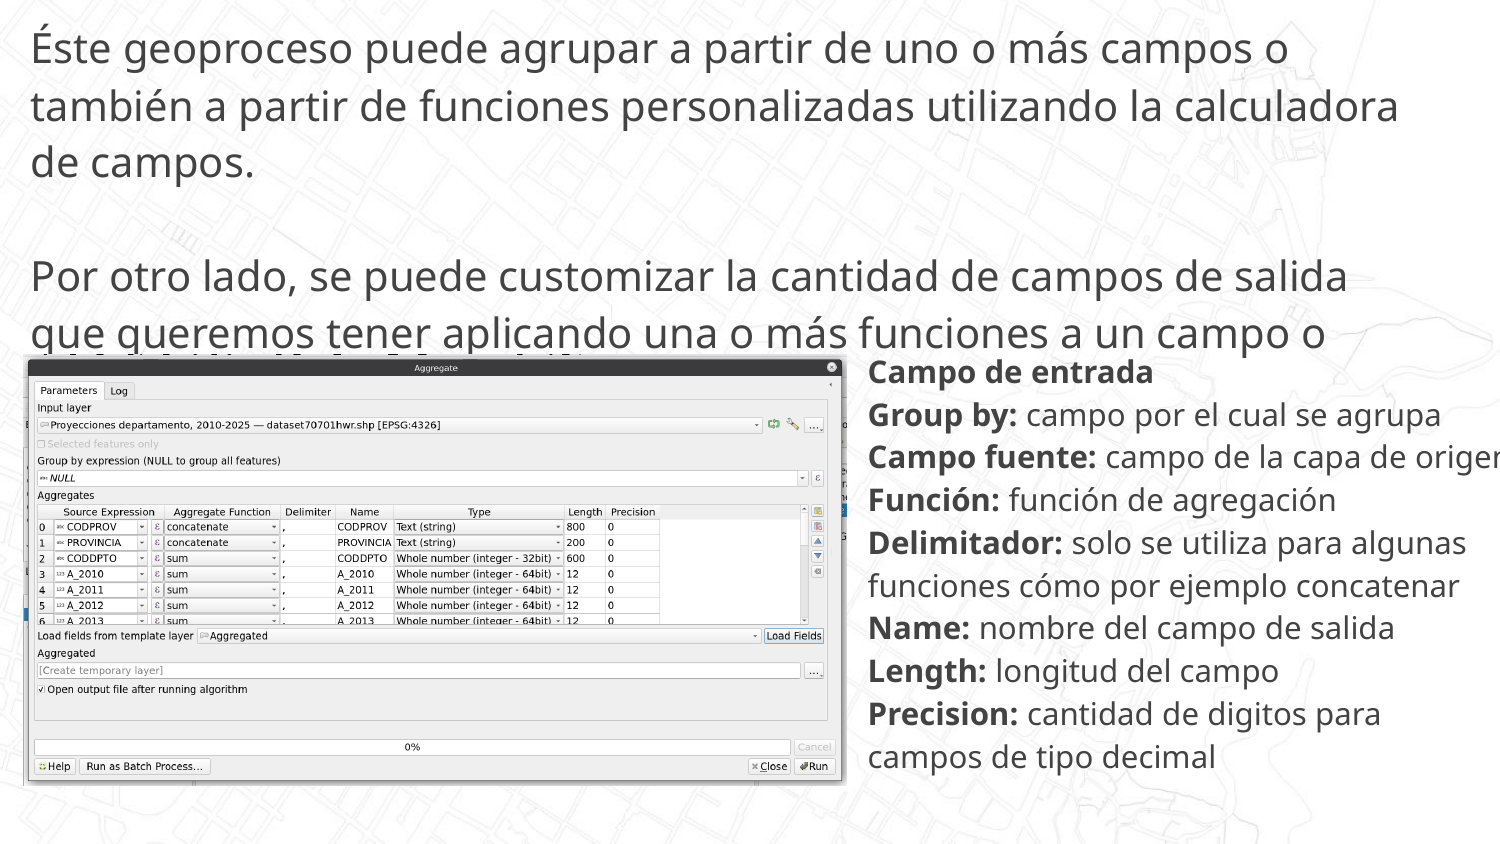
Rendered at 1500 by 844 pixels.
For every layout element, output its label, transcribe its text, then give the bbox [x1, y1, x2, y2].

picture [0, 0, 1500, 844]
text_box Campo de entrada Group by: campo por el cual se agrupa Campo fuente: campo de la capa de origen Función: función de agregación Delimitador: solo se utiliza para algunas funciones cómo por ejemplo concatenar Name: nombre del campo de salida Length: longitud del campo Precision: cantidad de digitos para campos de tipo decimal [852, 342, 1500, 796]
text_box Éste geoproceso puede agrupar a partir de uno o más campos o también a partir de funciones personalizadas utilizando la calculadora de campos. Por otro lado, se puede customizar la cantidad de campos de salida que queremos tener aplicando una o más funciones a un campo o simplemente eliminando campos. [16, 11, 1441, 591]
